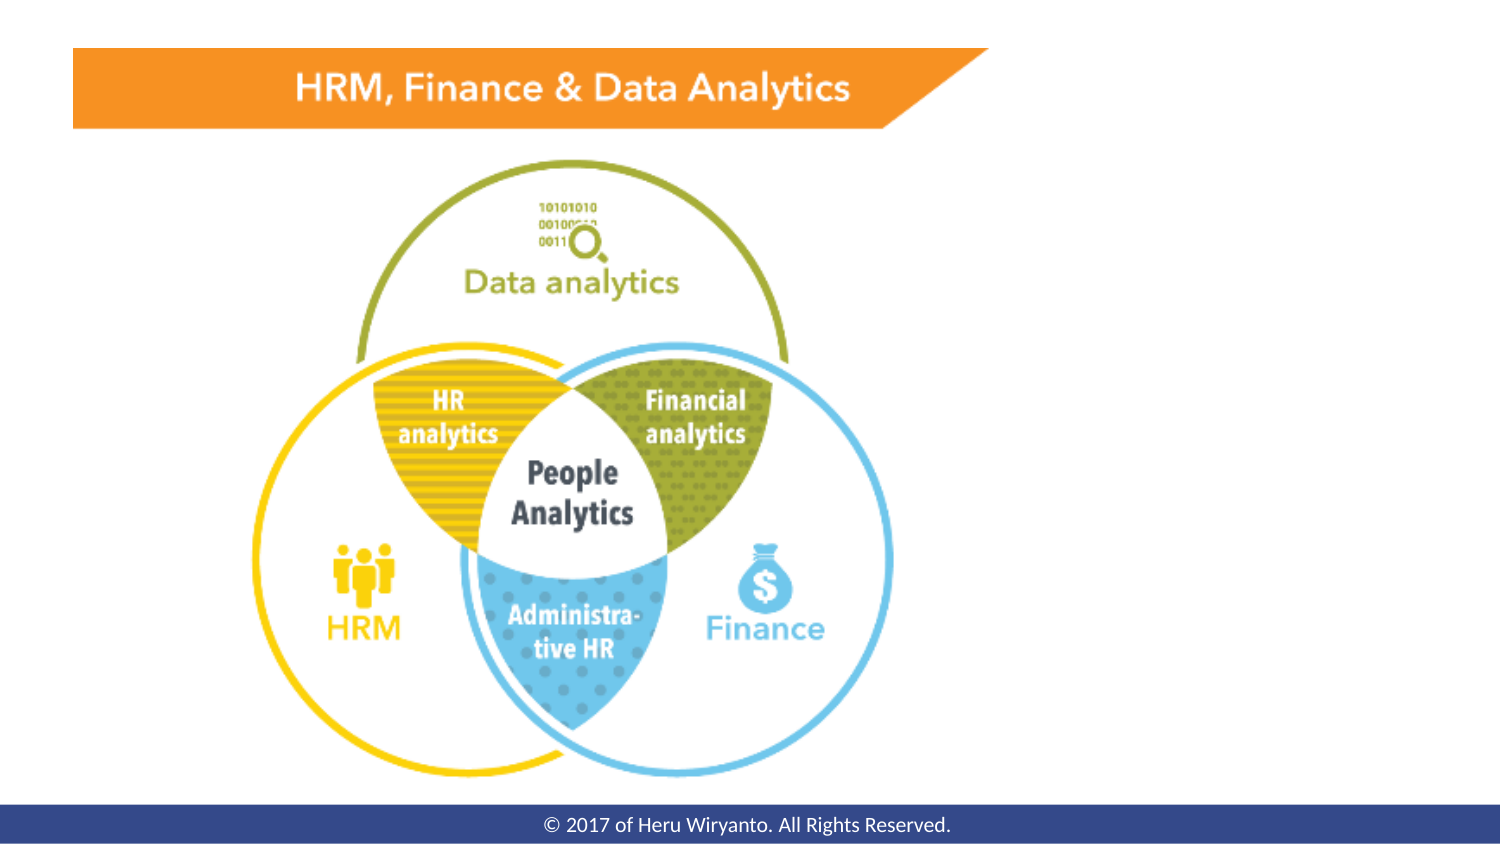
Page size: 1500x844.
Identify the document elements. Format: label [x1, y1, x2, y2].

picture [73, 48, 1110, 801]
title [103, 44, 1397, 208]
